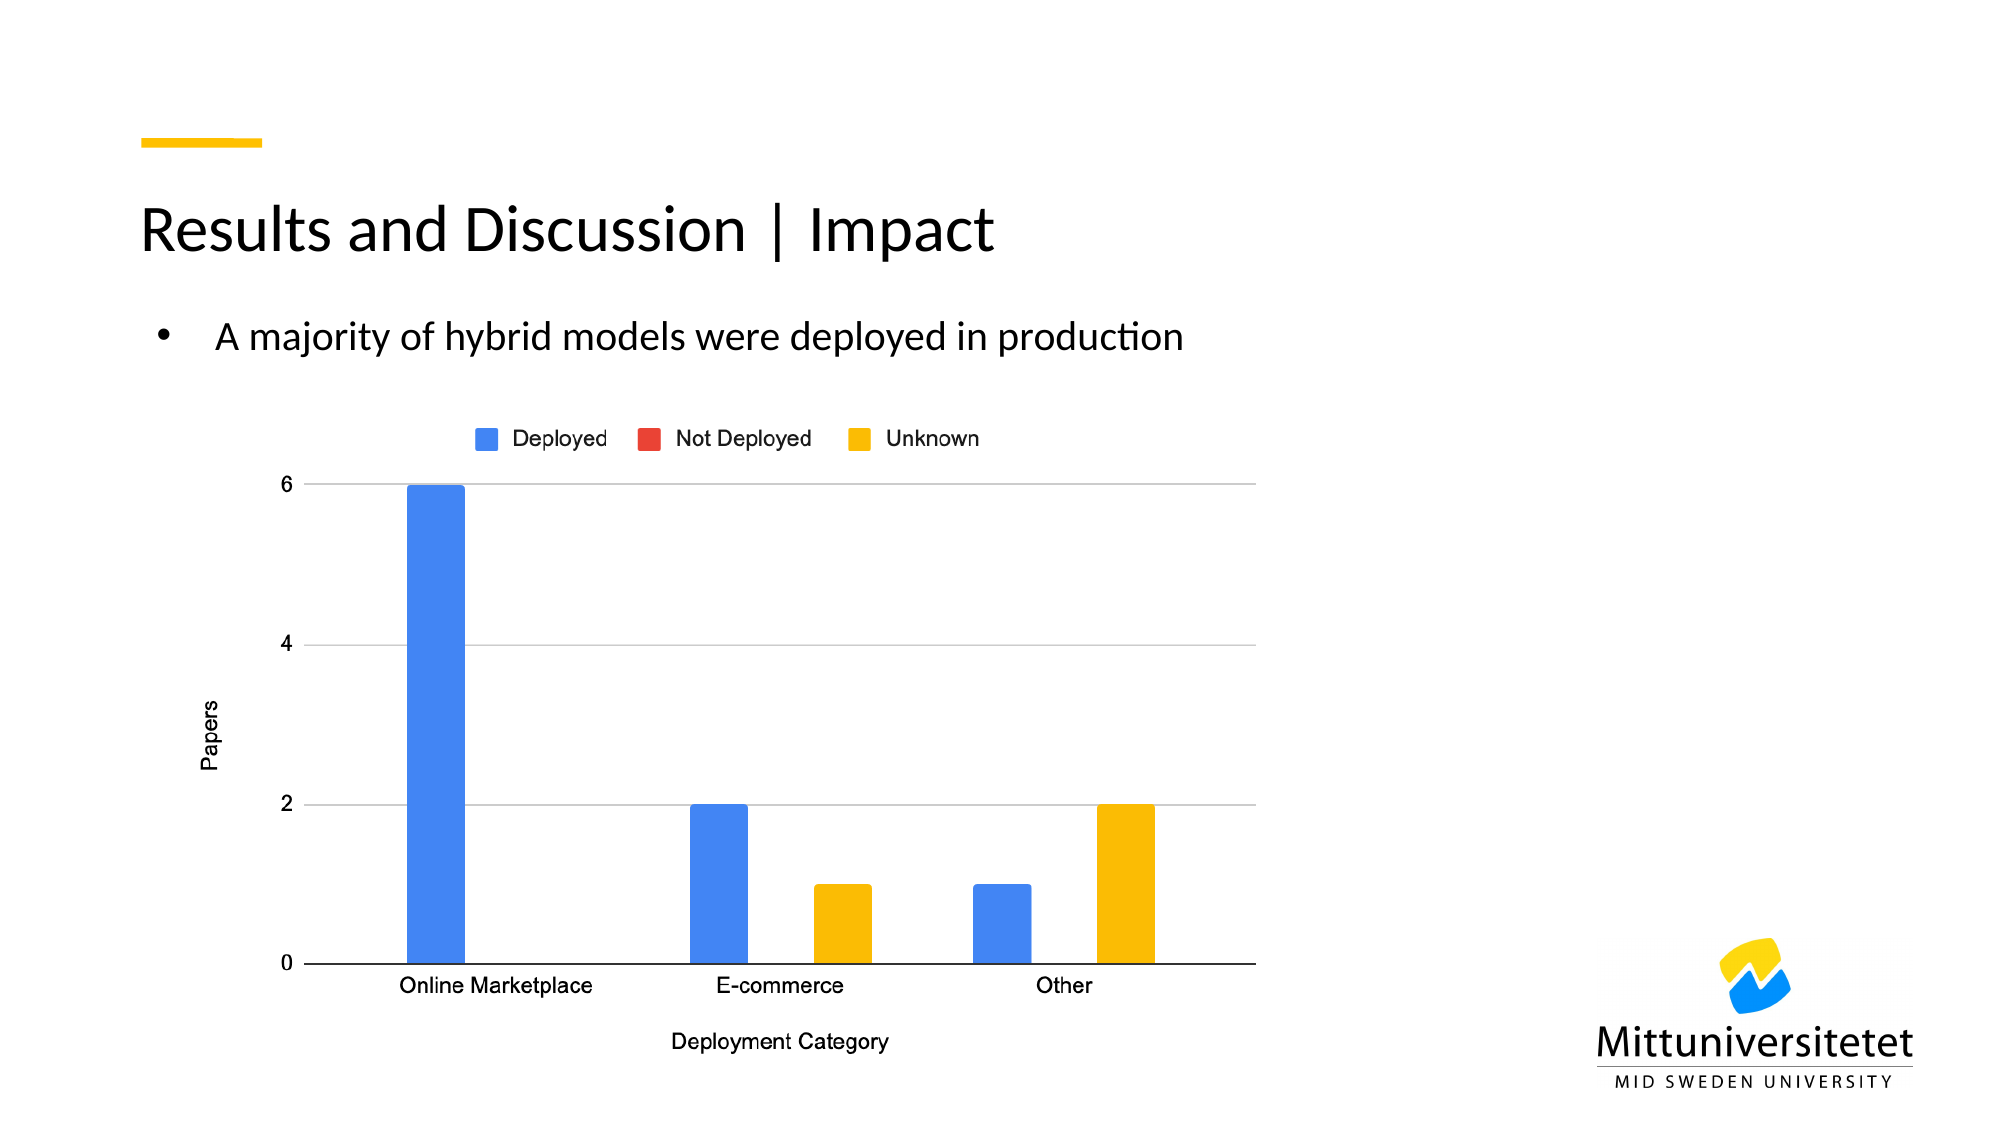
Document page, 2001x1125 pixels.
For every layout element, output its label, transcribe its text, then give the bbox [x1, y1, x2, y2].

picture [164, 393, 1290, 1088]
list A majority of hybrid models were deployed in production [124, 306, 1251, 474]
picture [1597, 938, 1913, 1088]
title Results and Discussion | Impact [124, 186, 1384, 417]
